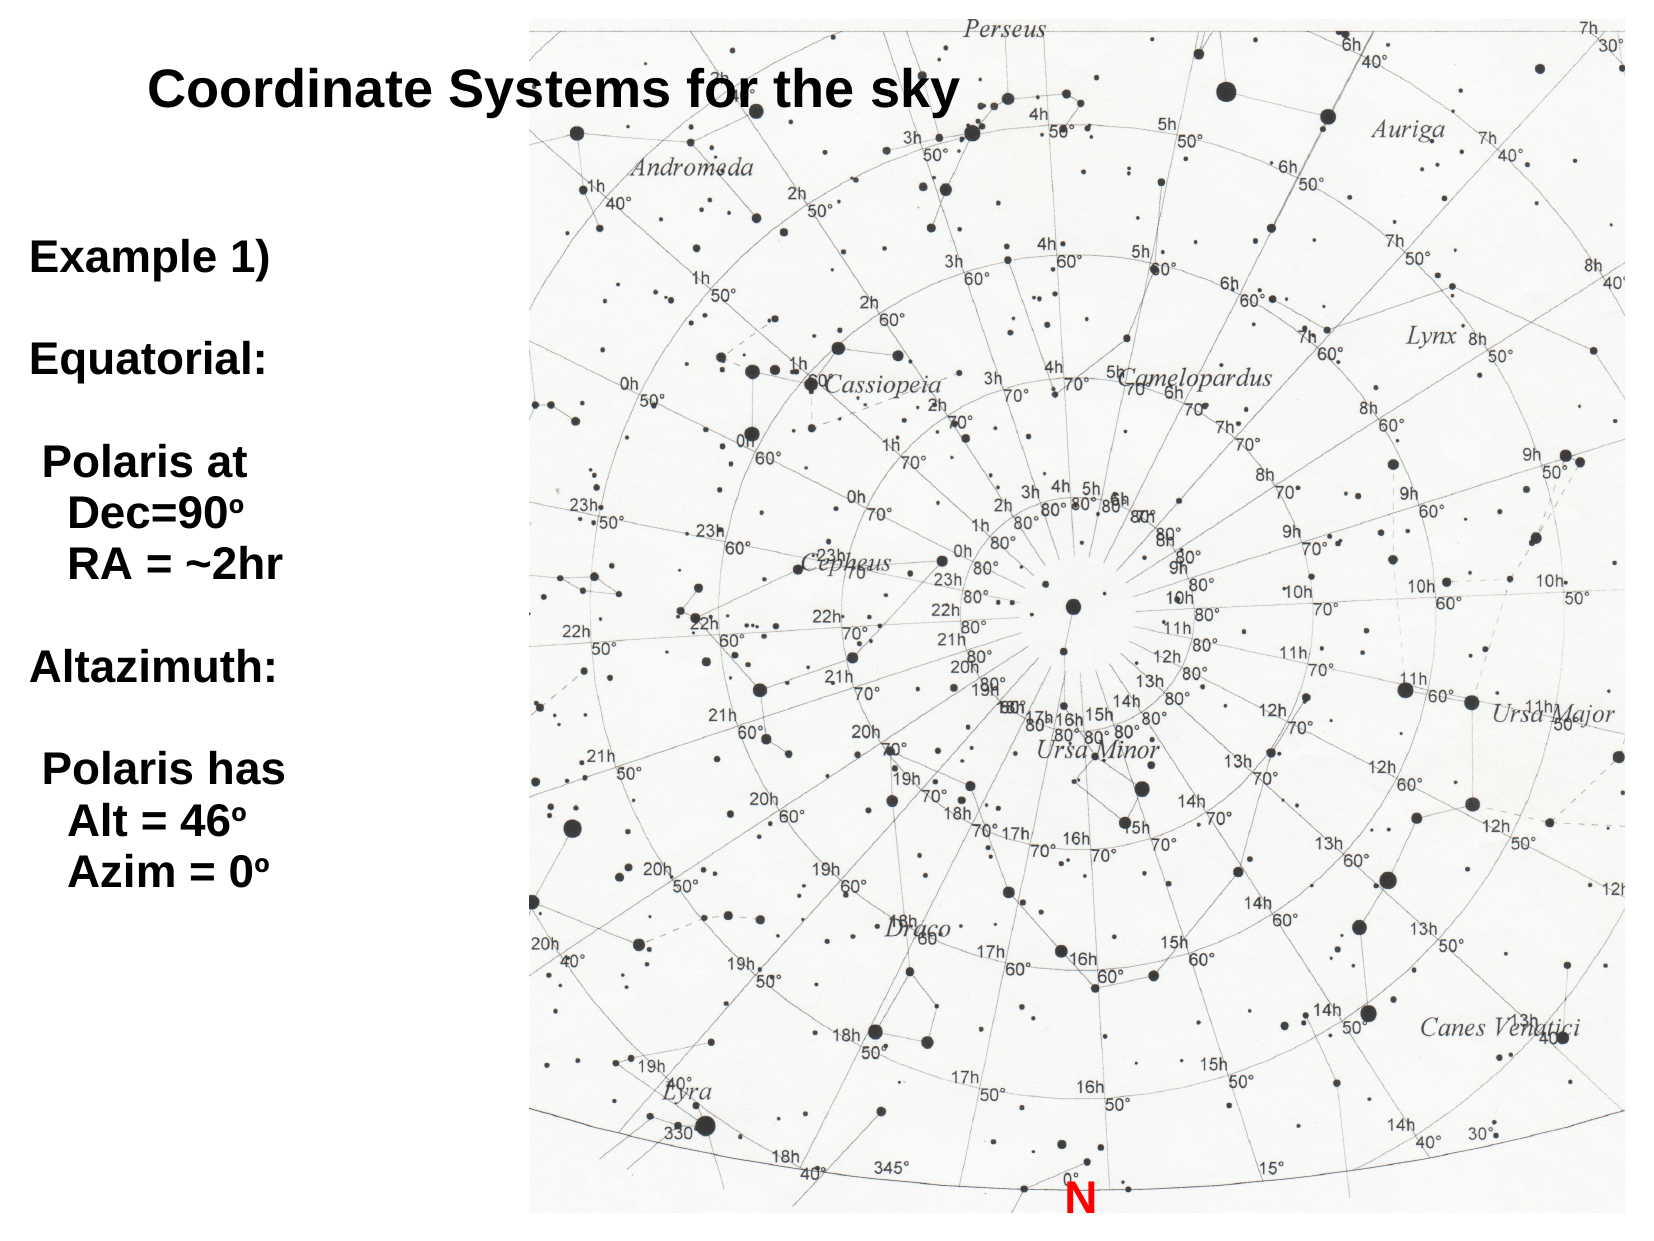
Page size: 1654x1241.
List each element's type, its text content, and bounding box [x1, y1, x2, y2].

text_box N [1049, 1164, 1113, 1231]
picture [529, 19, 1625, 1213]
text_box Coordinate Systems for the sky [132, 51, 977, 127]
text_box Example 1) Equatorial: Polaris at Dec=90º RA = ~2hr Altazimuth: Polaris has Alt = 46º Azim = 0º [14, 223, 488, 1045]
